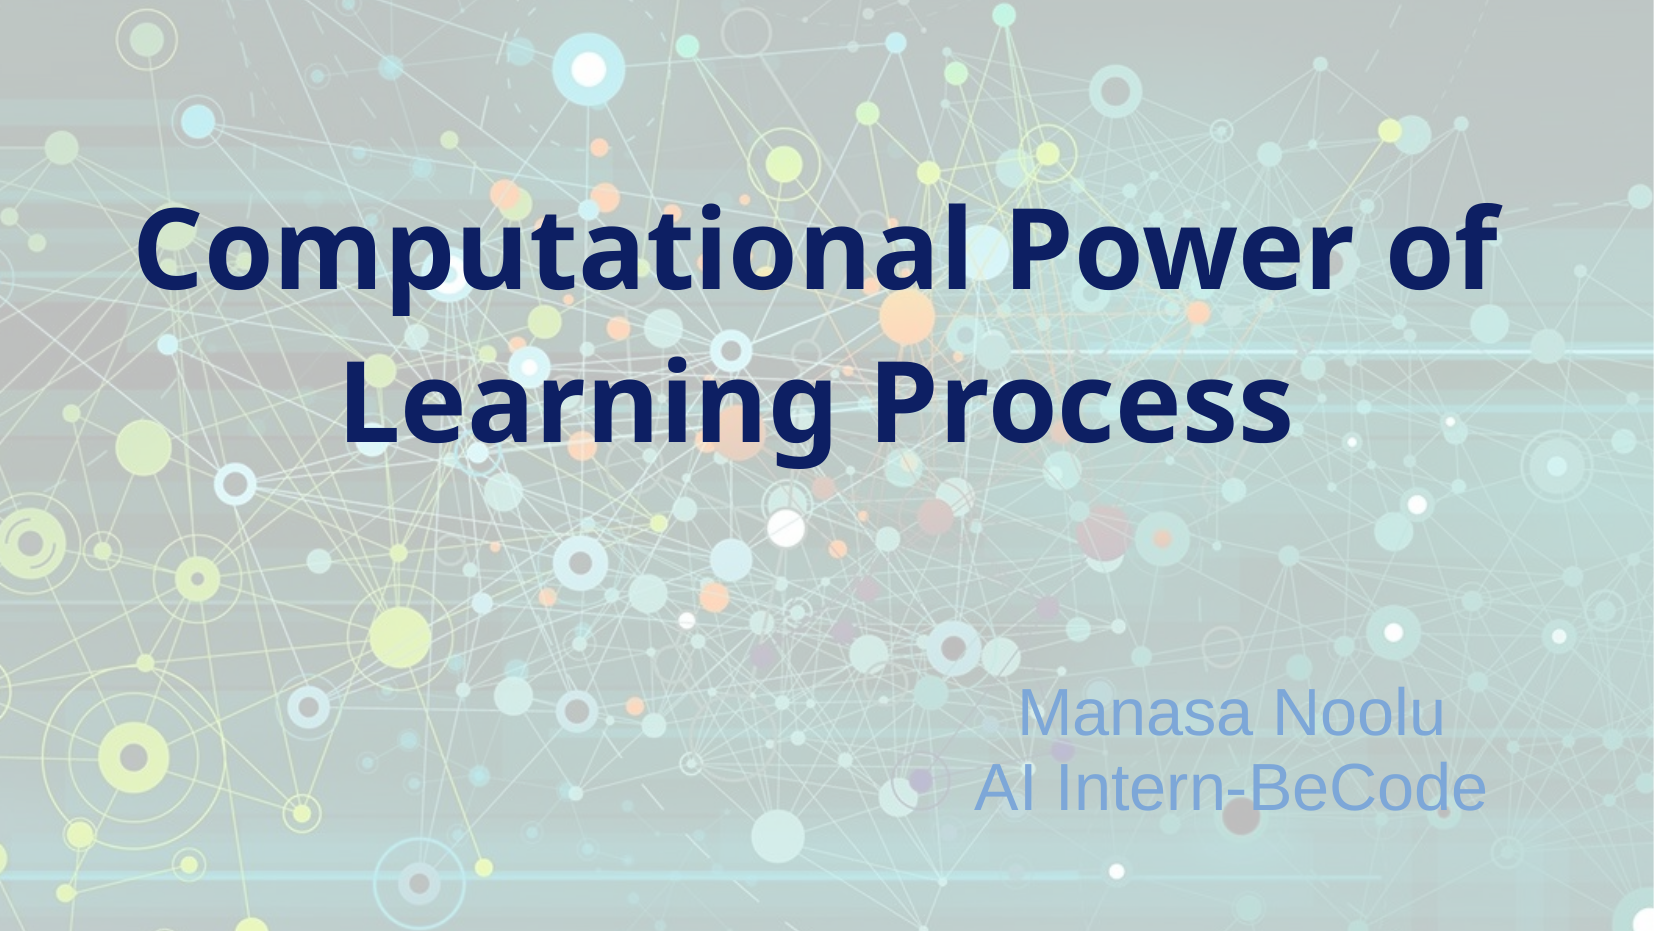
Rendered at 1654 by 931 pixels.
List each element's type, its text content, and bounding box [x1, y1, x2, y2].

title Computational Power of Learning Process [71, 209, 1561, 436]
subtitle Manasa Noolu AI Intern-BeCode [840, 630, 1624, 871]
